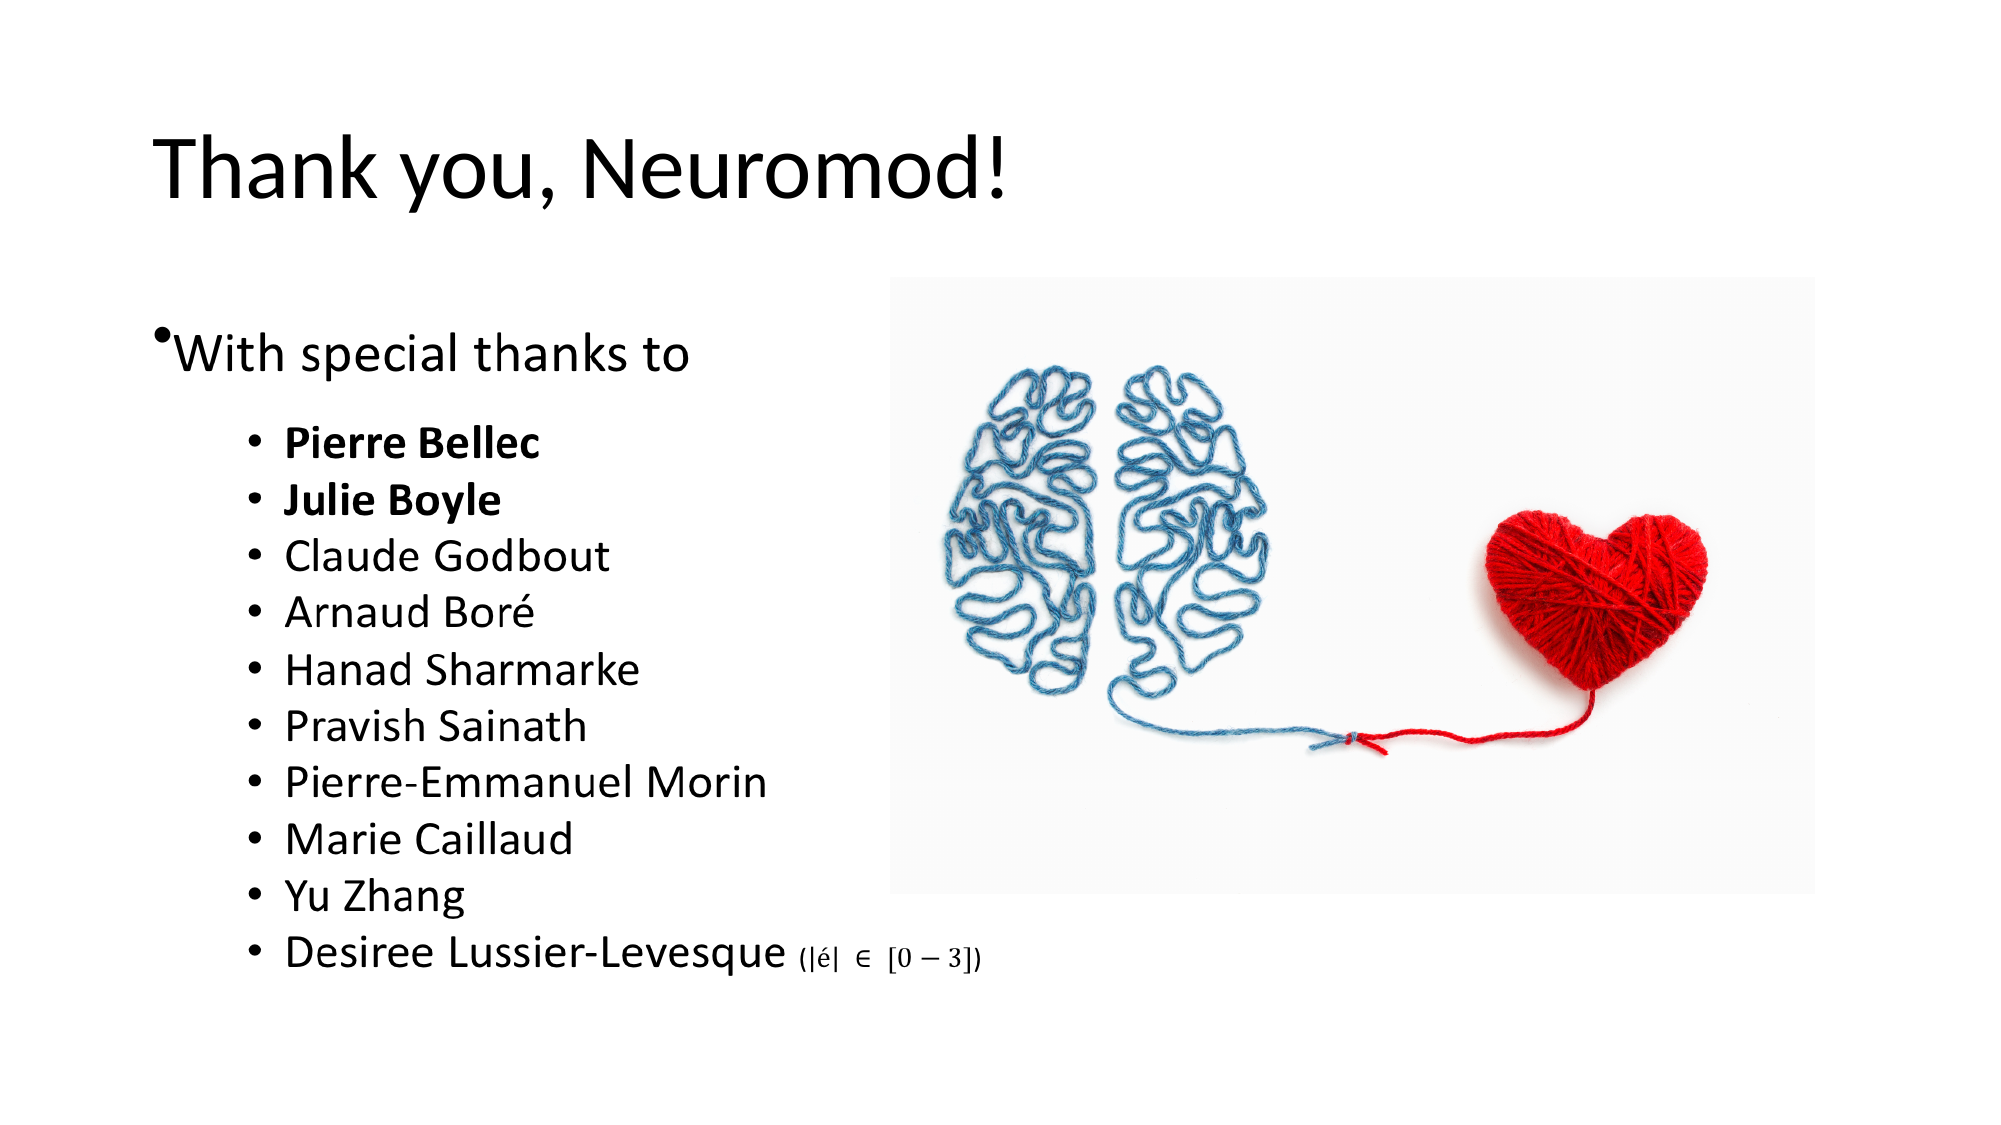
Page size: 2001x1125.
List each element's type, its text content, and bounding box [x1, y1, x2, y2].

list [137, 299, 1863, 1014]
picture [890, 277, 1815, 894]
title Thank you, Neuromod! [137, 59, 1863, 278]
